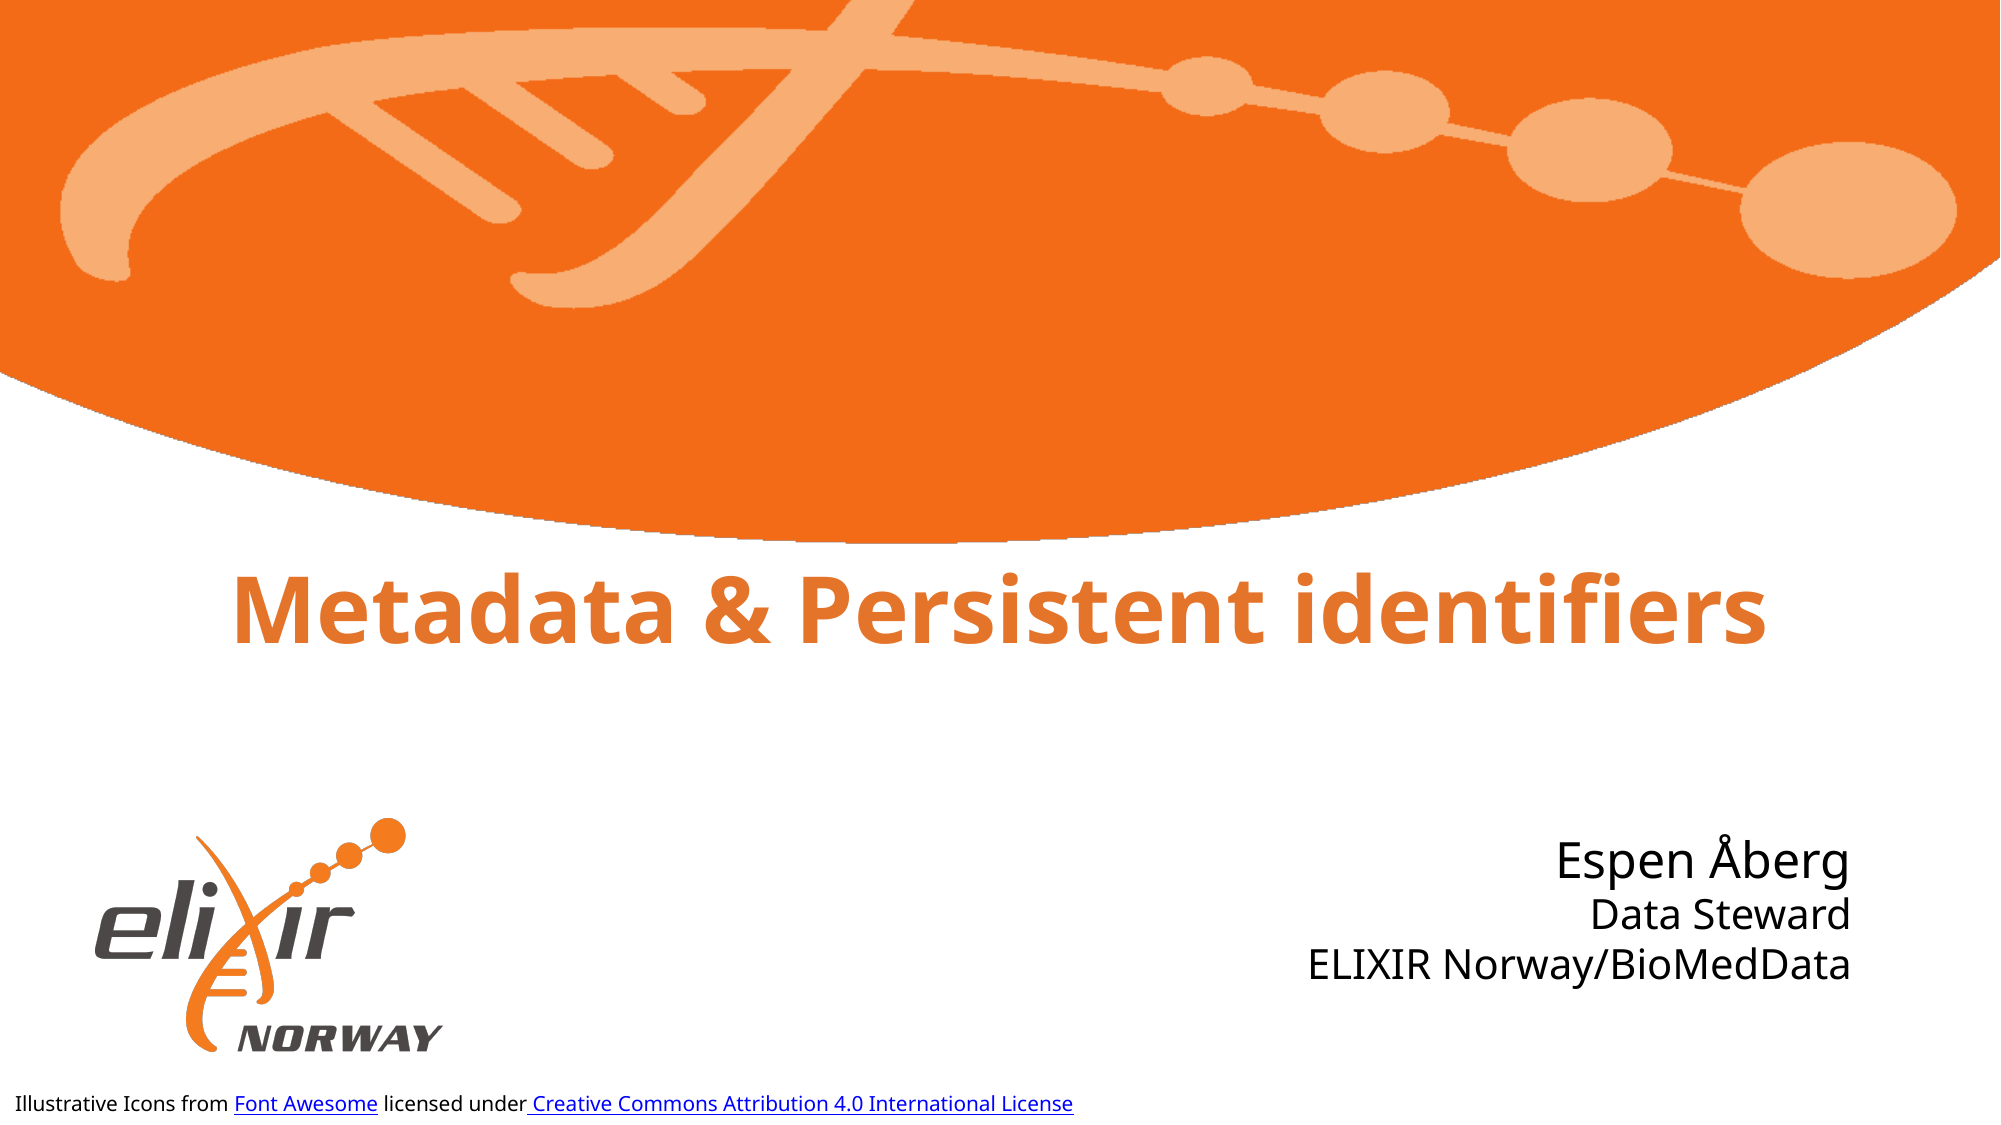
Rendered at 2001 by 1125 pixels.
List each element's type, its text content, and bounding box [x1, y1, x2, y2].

title Metadata & Persistent identifiers [149, 550, 1850, 752]
text_box Illustrative Icons from Font Awesome licensed under Creative Commons Attribution 4.0 International License [0, 1076, 1536, 1125]
list Espen Åberg Data Steward ELIXIR Norway/BioMedData [1111, 768, 1852, 1025]
picture [0, 0, 2000, 1052]
